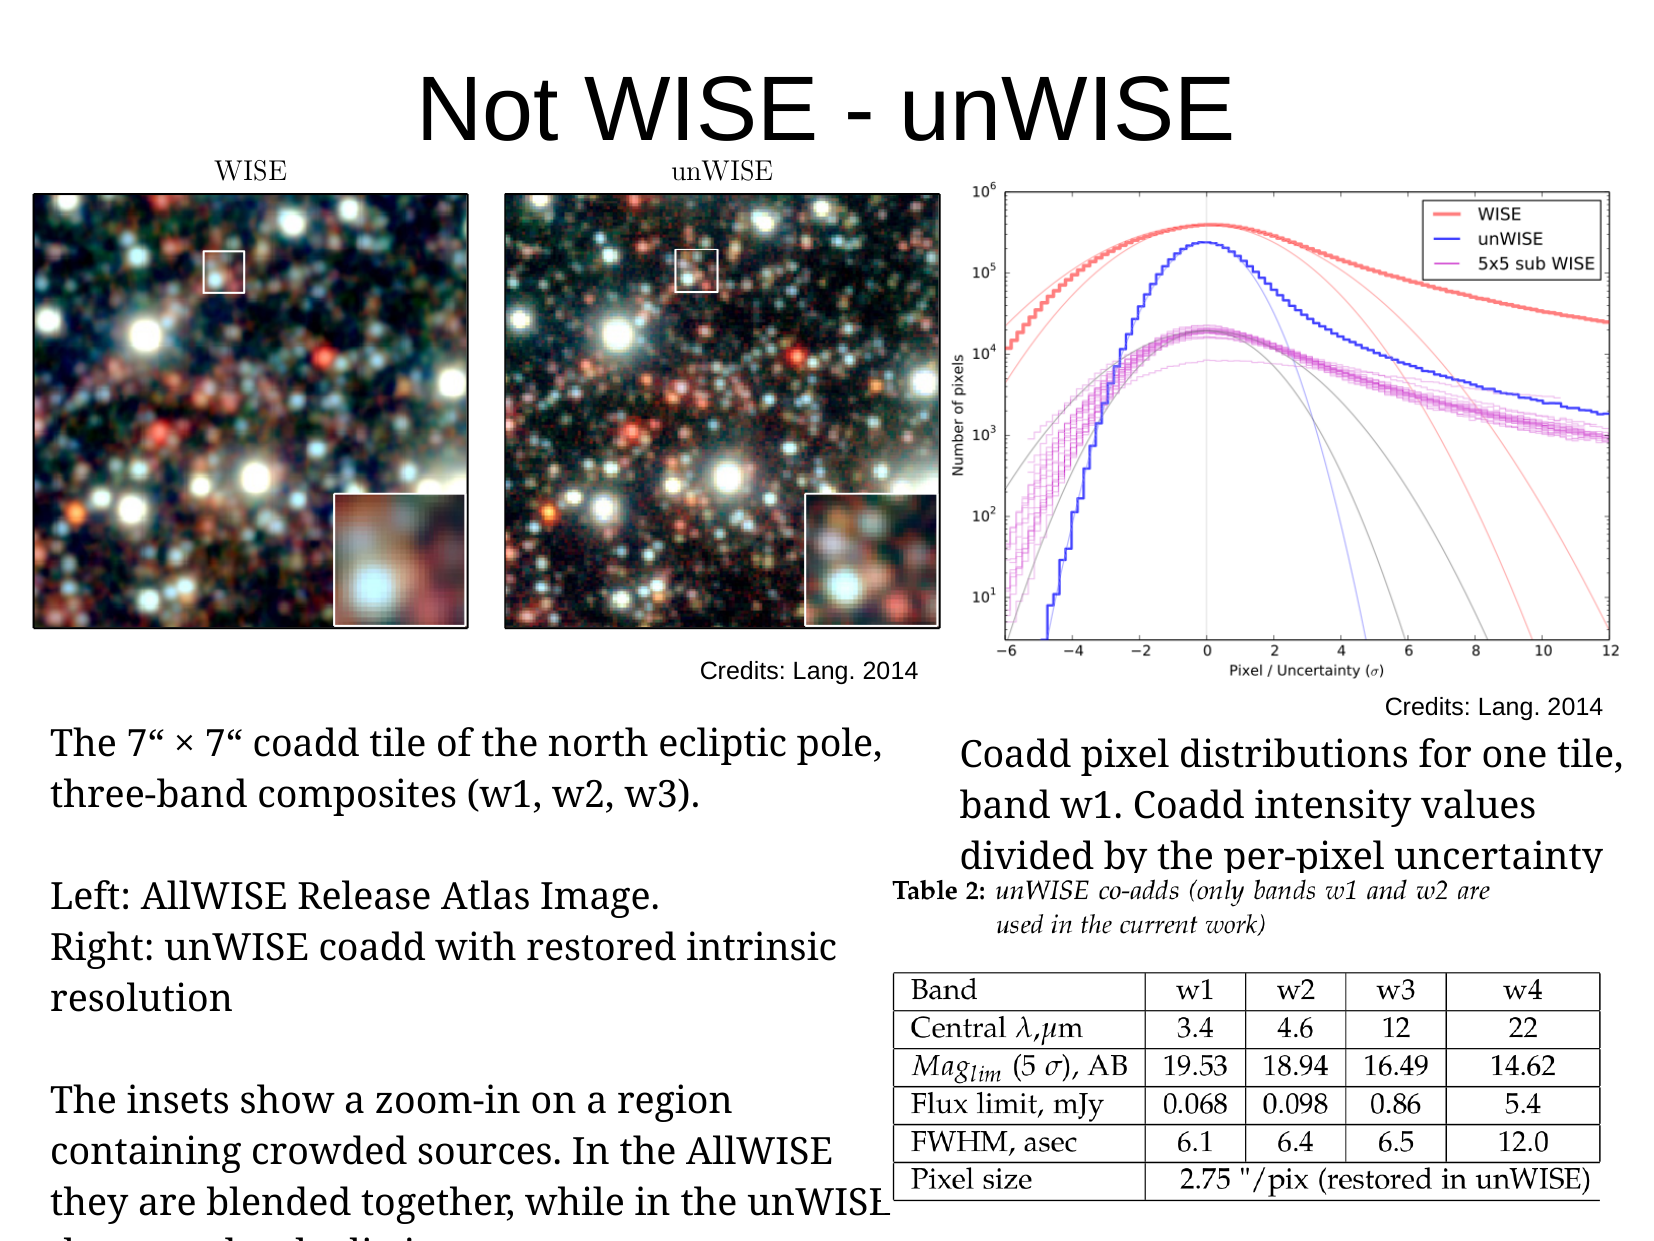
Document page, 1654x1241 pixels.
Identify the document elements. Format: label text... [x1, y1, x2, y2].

title Not WISE - unWISE [82, 5, 1571, 177]
text_box Credits: Lang. 2014 [685, 649, 945, 721]
picture [11, 153, 1630, 686]
picture [881, 873, 1619, 1213]
text_box The 7“ × 7“ coadd tile of the north ecliptic pole, three-band composites (w1, w2, w3). Left: AllWISE Release Atlas Image. Right: unWISE coadd with restored intrinsic resolution The insets show a zoom-in on a region containing crowded sources. In the AllWISE they are blended together, while in the unWISE they are clearly distinct. [35, 708, 910, 1194]
text_box Coadd pixel distributions for one tile, band w1. Coadd intensity values divided by the per-pixel uncertainty values [944, 720, 1642, 945]
text_box Credits: Lang. 2014 [1370, 685, 1630, 720]
